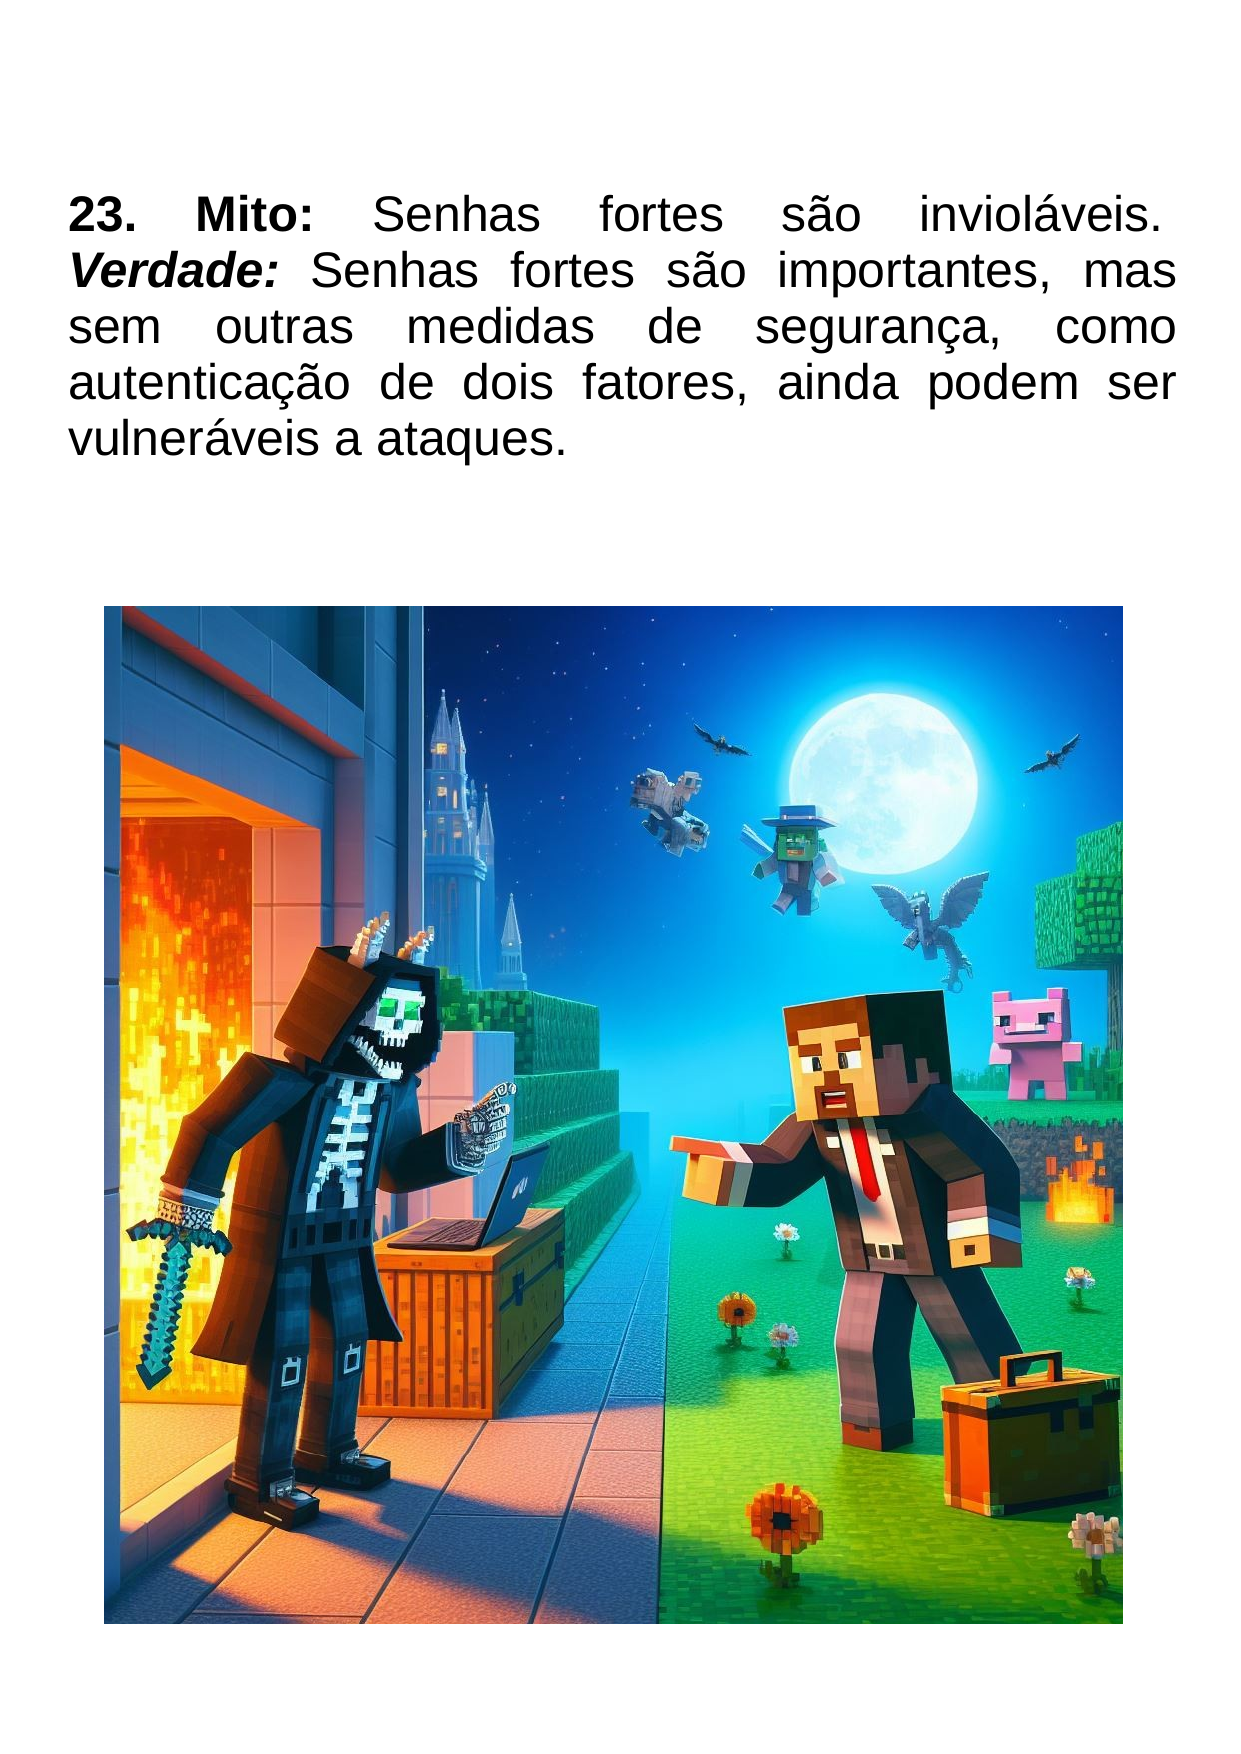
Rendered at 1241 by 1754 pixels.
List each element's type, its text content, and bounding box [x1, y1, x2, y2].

picture [952, 932, 961, 938]
picture [958, 940, 973, 947]
picture [936, 968, 946, 972]
title 23. Mito: Senhas fortes são invioláveis. Verdade: Senhas fortes são importantes, mas sem outras medidas de segurança, como autenticação de dois fatores, ainda podem ser vulneráveis a ataques. [65, 158, 1182, 494]
picture [104, 606, 1123, 1625]
